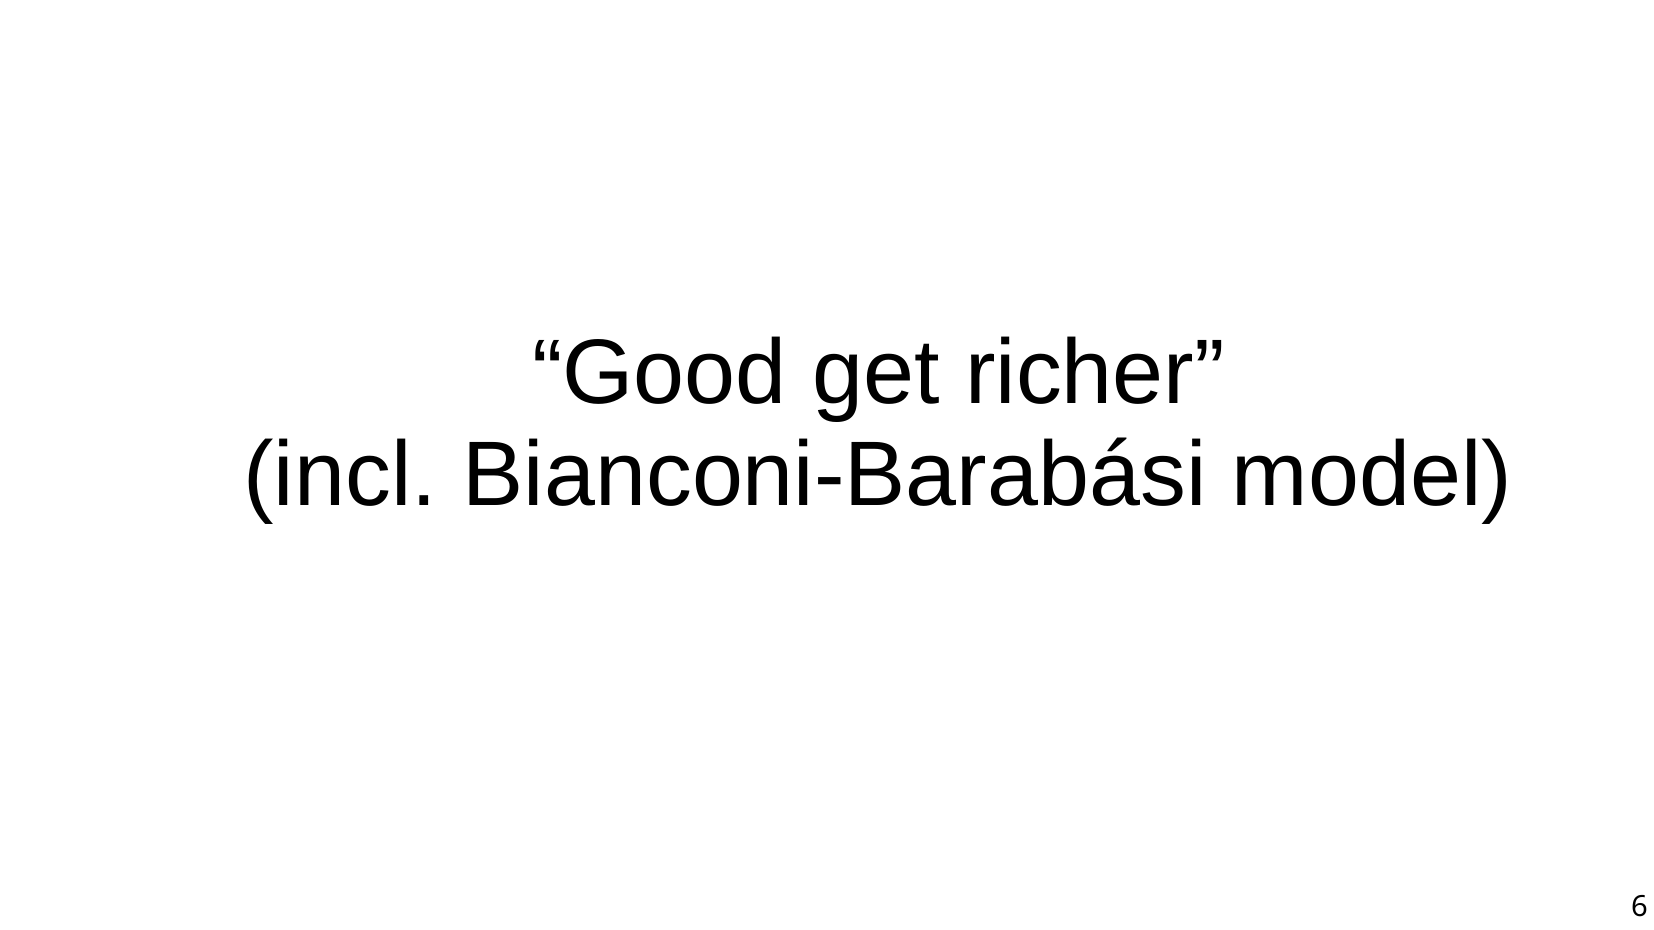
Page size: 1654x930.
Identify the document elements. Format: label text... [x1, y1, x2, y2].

title “Good get richer” (incl. Bianconi-Barabási model) [134, 320, 1623, 526]
